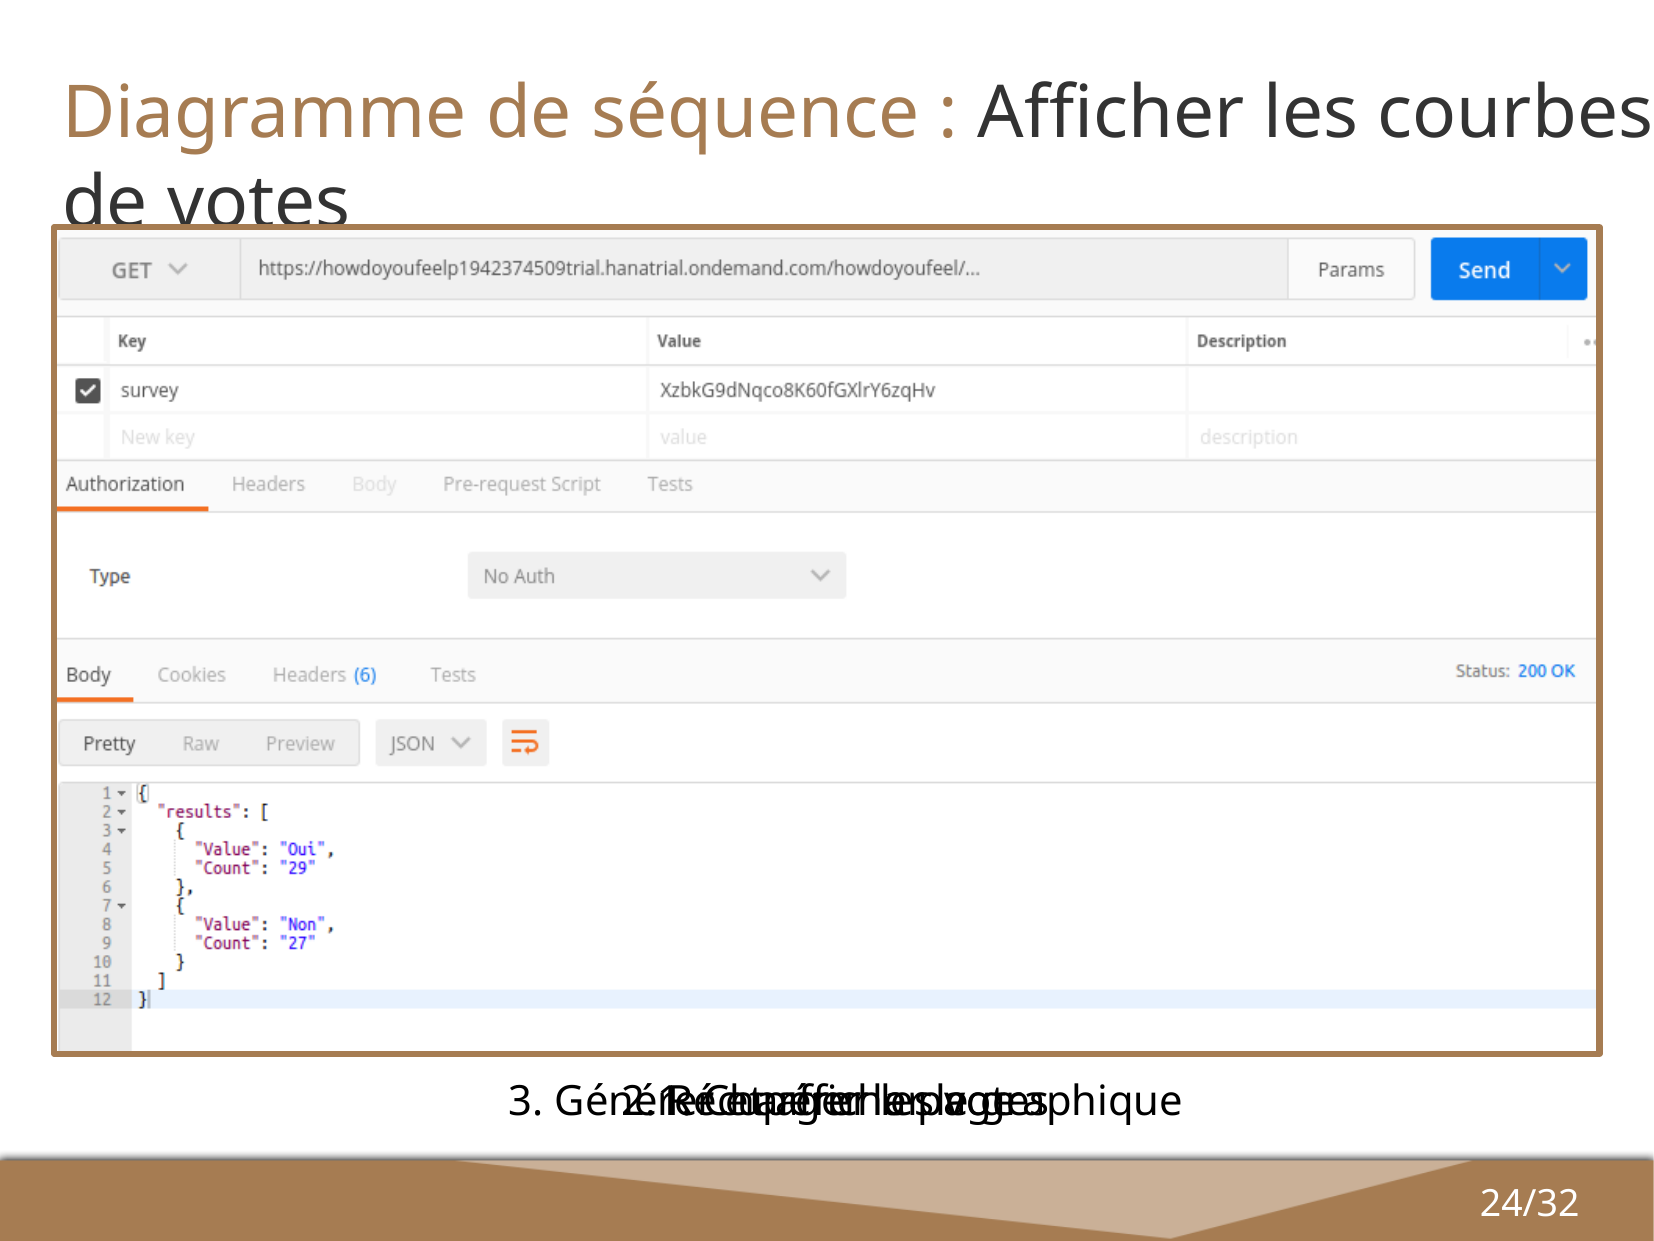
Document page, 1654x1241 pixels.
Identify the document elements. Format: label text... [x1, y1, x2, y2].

text_box Diagramme de séquence : Afficher les courbes de votes [47, 59, 1413, 234]
picture [0, 0, 1654, 1241]
text_box <numéro>/32 [1479, 1169, 1654, 1233]
text_box 3. Générer et afficher le graphique [493, 1062, 642, 1129]
text_box 1. Charger la page [642, 1062, 1018, 1129]
text_box 3. Générer et afficher le graphique [1018, 1062, 1160, 1129]
